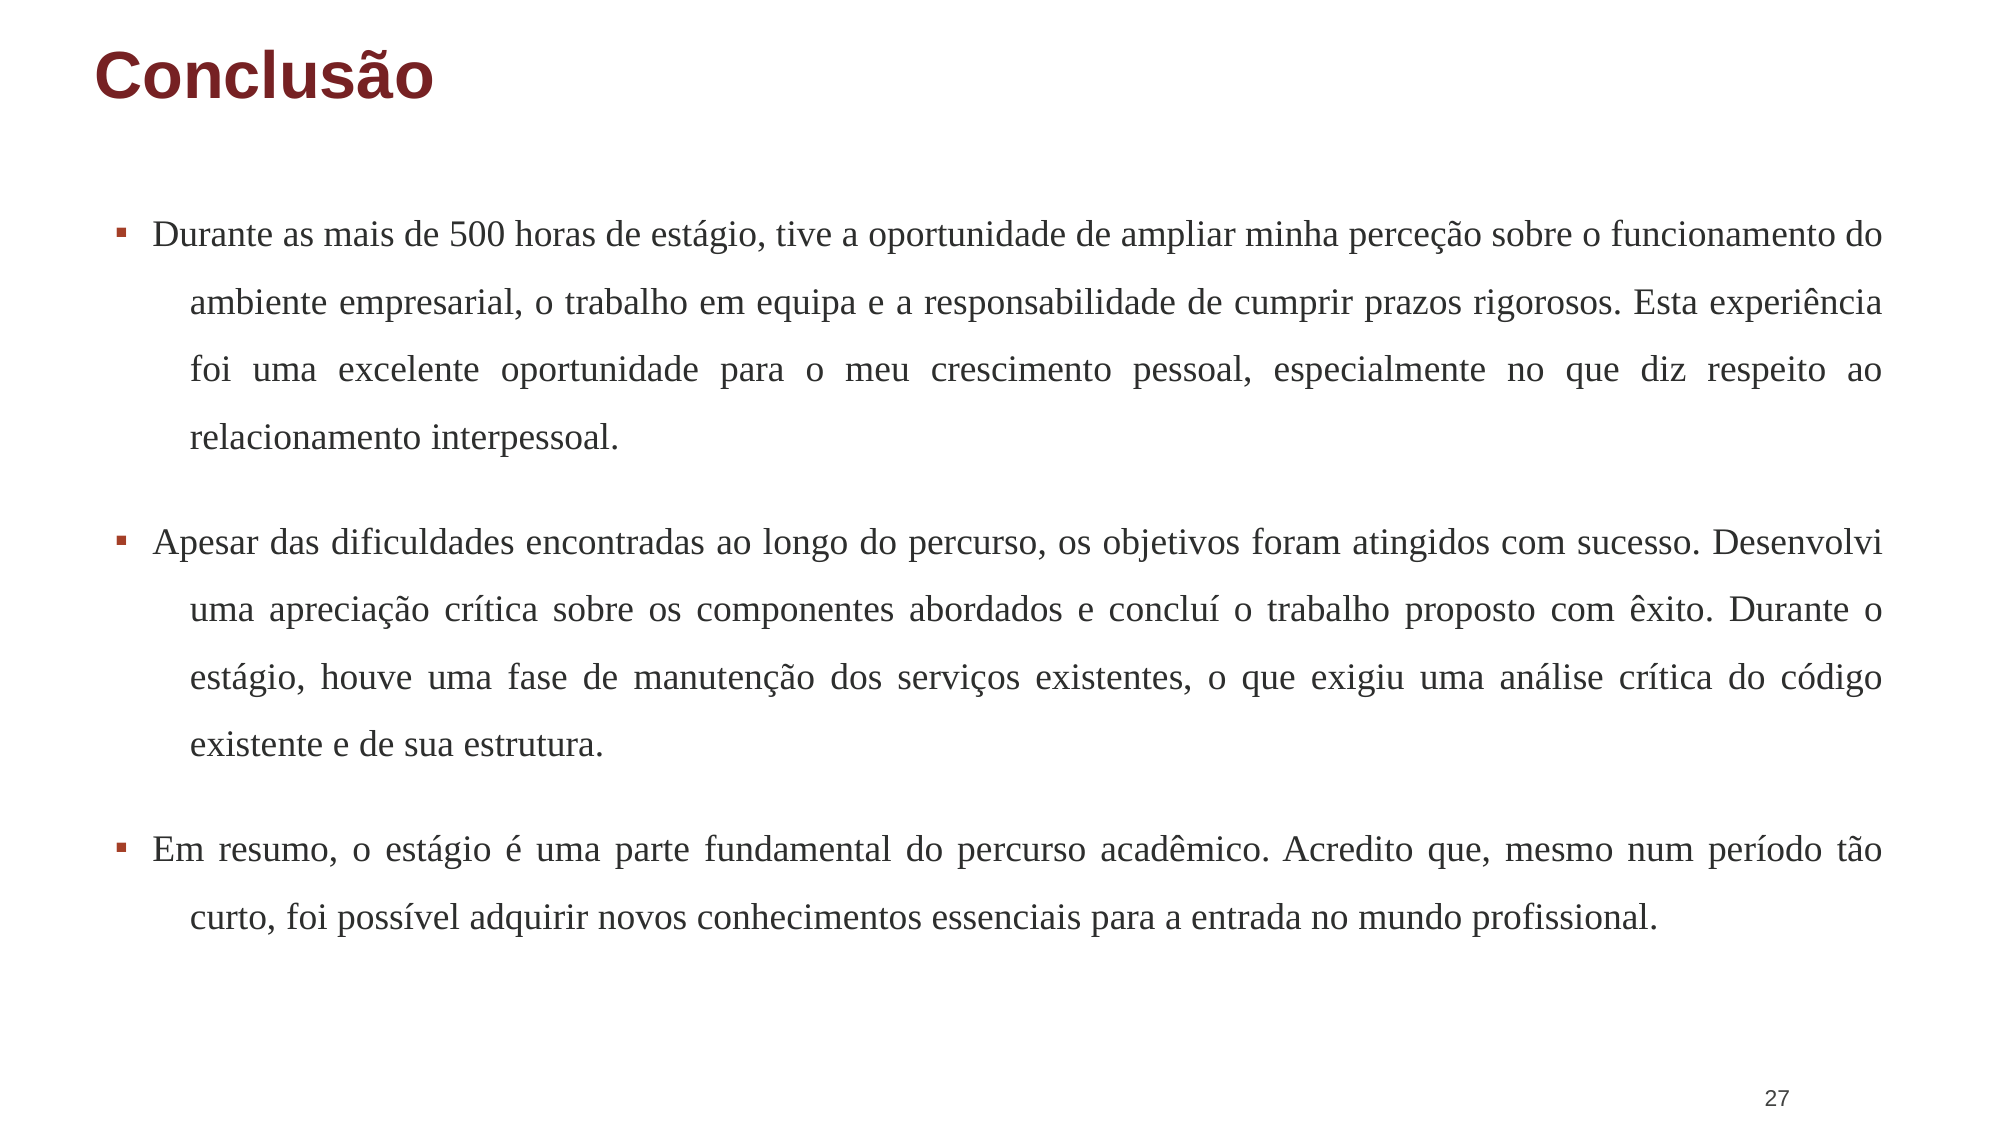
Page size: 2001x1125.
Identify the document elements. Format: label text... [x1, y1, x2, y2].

list Durante as mais de 500 horas de estágio, tive a oportunidade de ampliar minha perceção sobre o funcionamento do ambiente empresarial, o trabalho em equipa e a responsabilidade de cumprir prazos rigorosos. Esta experiência foi uma excelente oportunidade para o meu crescimento pessoal, especialmente no que diz respeito ao relacionamento interpessoal. Apesar das dificuldades encontradas ao longo do percurso, os objetivos foram atingidos com sucesso. Desenvolvi uma apreciação crítica sobre os componentes abordados e concluí o trabalho proposto com êxito. Durante o estágio, houve uma fase de manutenção dos serviços existentes, o que exigiu uma análise crítica do código existente e de sua estrutura. Em resumo, o estágio é uma parte fundamental do percurso acadêmico. Acredito que, mesmo num período tão curto, foi possível adquirir novos conhecimentos essenciais para a entrada no mundo profissional. [99, 179, 1901, 1032]
text_box [1749, 1075, 1901, 1113]
title Conclusão [79, 2, 1922, 121]
